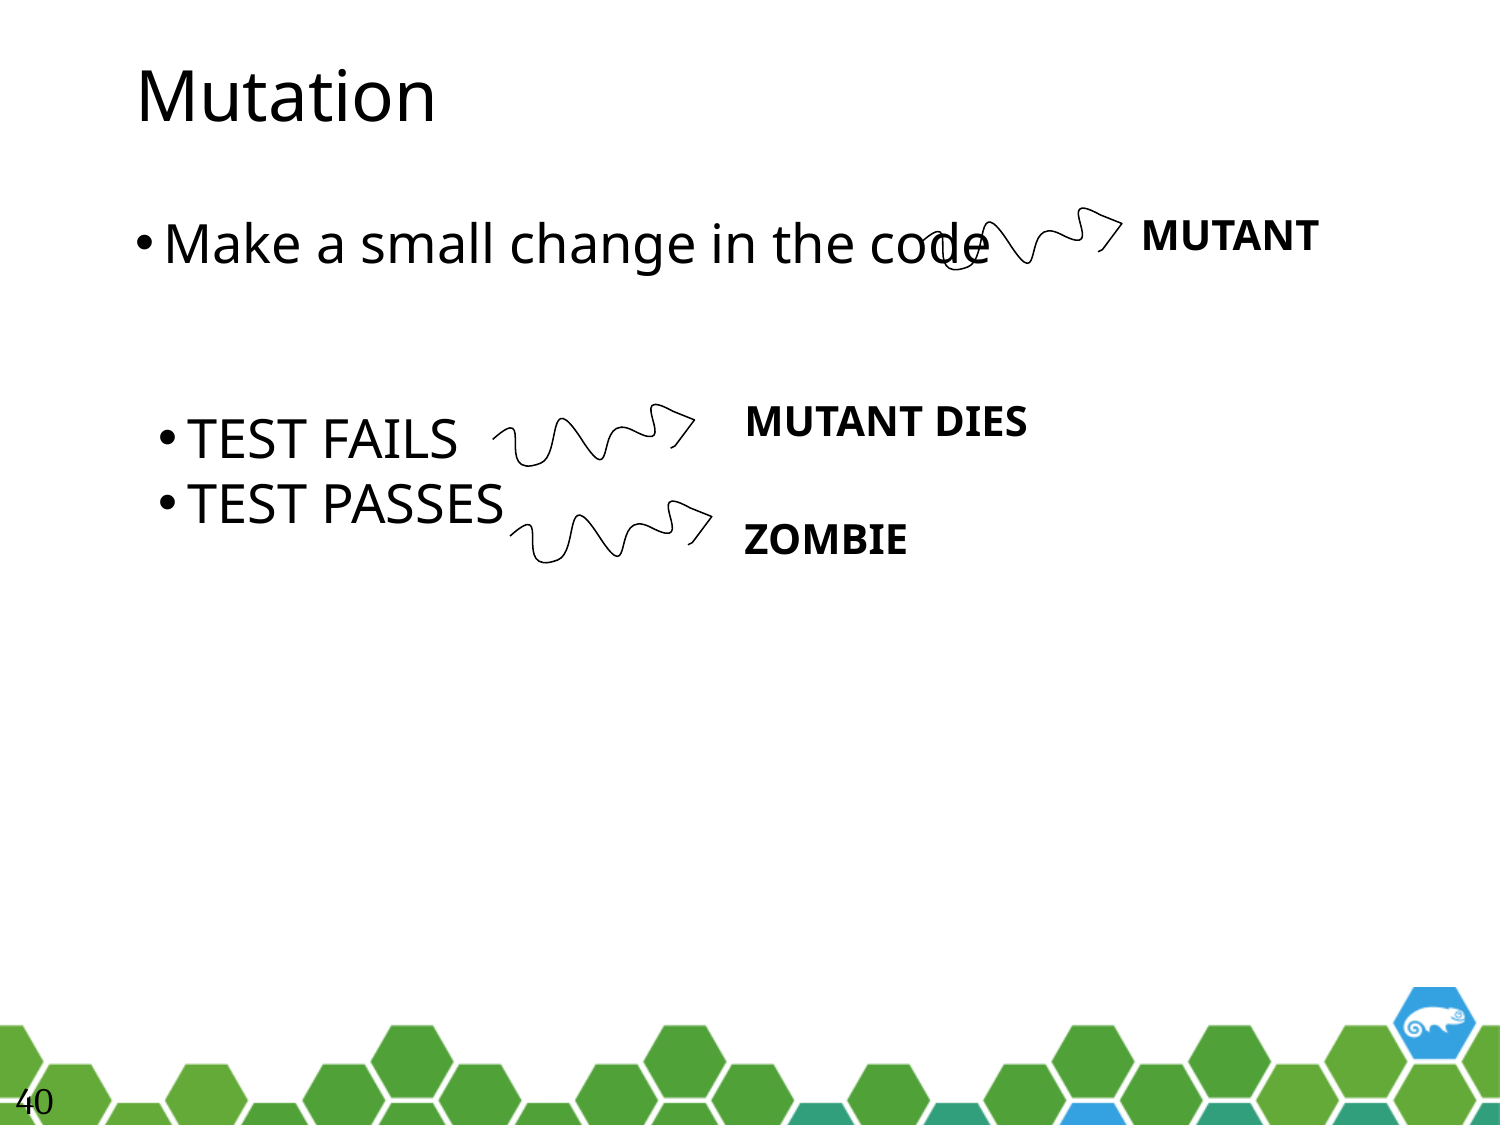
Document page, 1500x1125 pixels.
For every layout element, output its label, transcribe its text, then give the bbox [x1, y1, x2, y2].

picture [0, 987, 1500, 1125]
text_box MUTANT [1140, 152, 1500, 315]
text_box TEST FAILS TEST PASSES [158, 404, 1395, 1057]
text_box MUTANT DIES [744, 339, 1500, 456]
text_box Make a small change in the code [134, 208, 1371, 862]
text_box ZOMBIE [744, 456, 1500, 619]
text_box Mutation [134, 12, 1371, 175]
